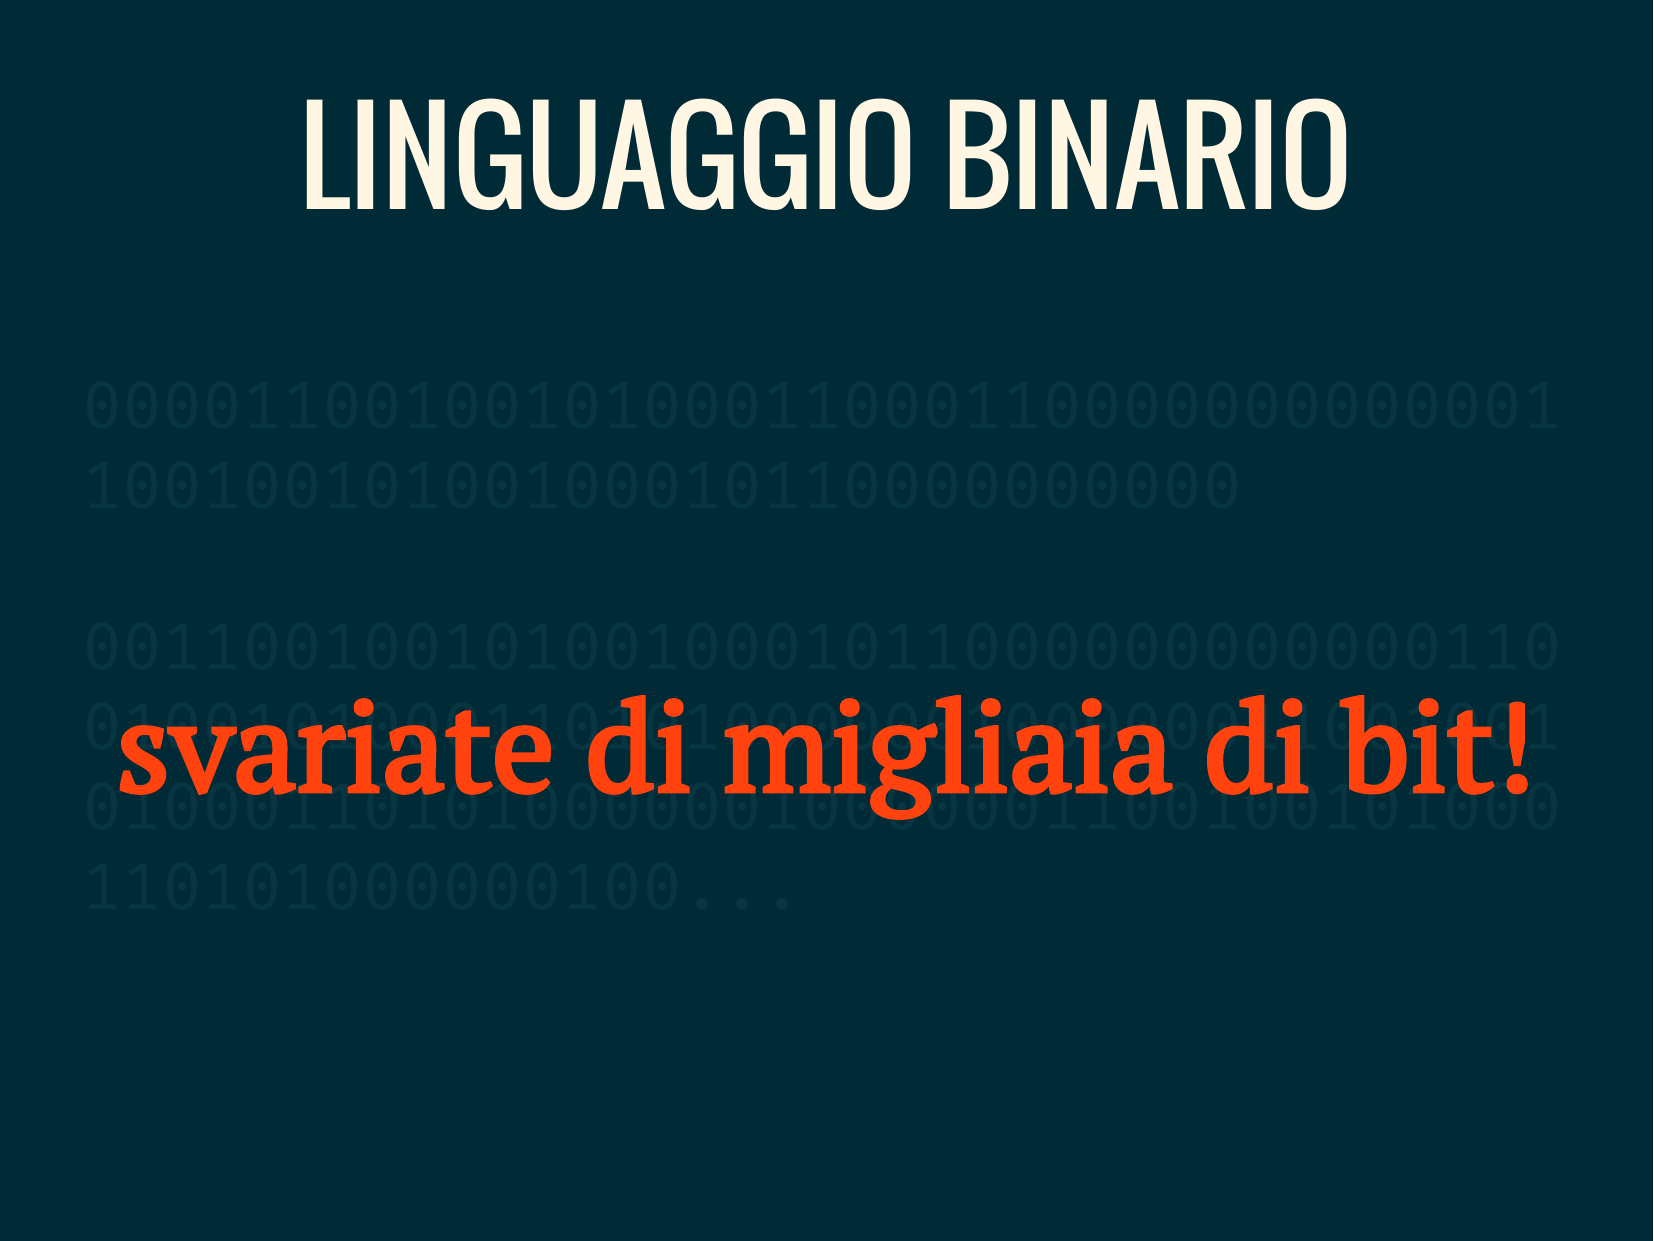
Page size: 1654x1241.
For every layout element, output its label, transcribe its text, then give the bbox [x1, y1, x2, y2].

text_box svariate di migliaia di bit! [200, 478, 1453, 1010]
title Linguaggio binario [82, 49, 1571, 257]
text_box 000011001001010001100011000000000000110010010100100010110000000000 001100100101001000101100000000000011001001010001101010000001000000110010010100011010100000010000001100100101000110101000000100... [82, 366, 1571, 1241]
